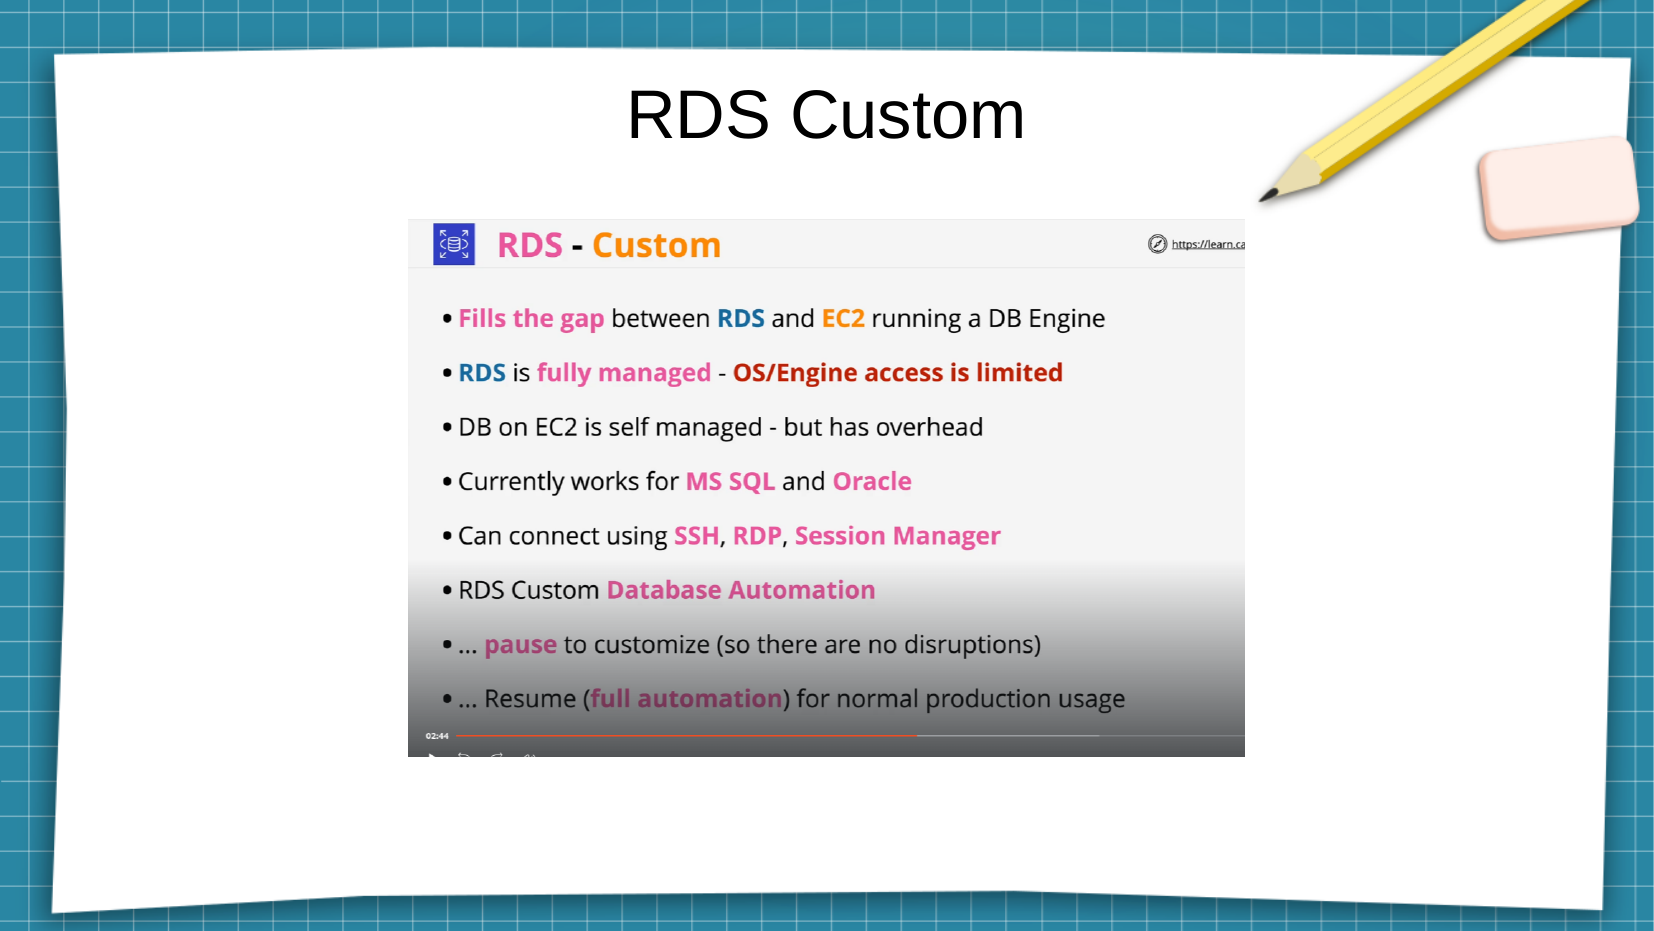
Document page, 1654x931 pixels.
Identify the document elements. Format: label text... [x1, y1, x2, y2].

picture [0, 0, 1654, 931]
title RDS Custom [82, 37, 1571, 193]
